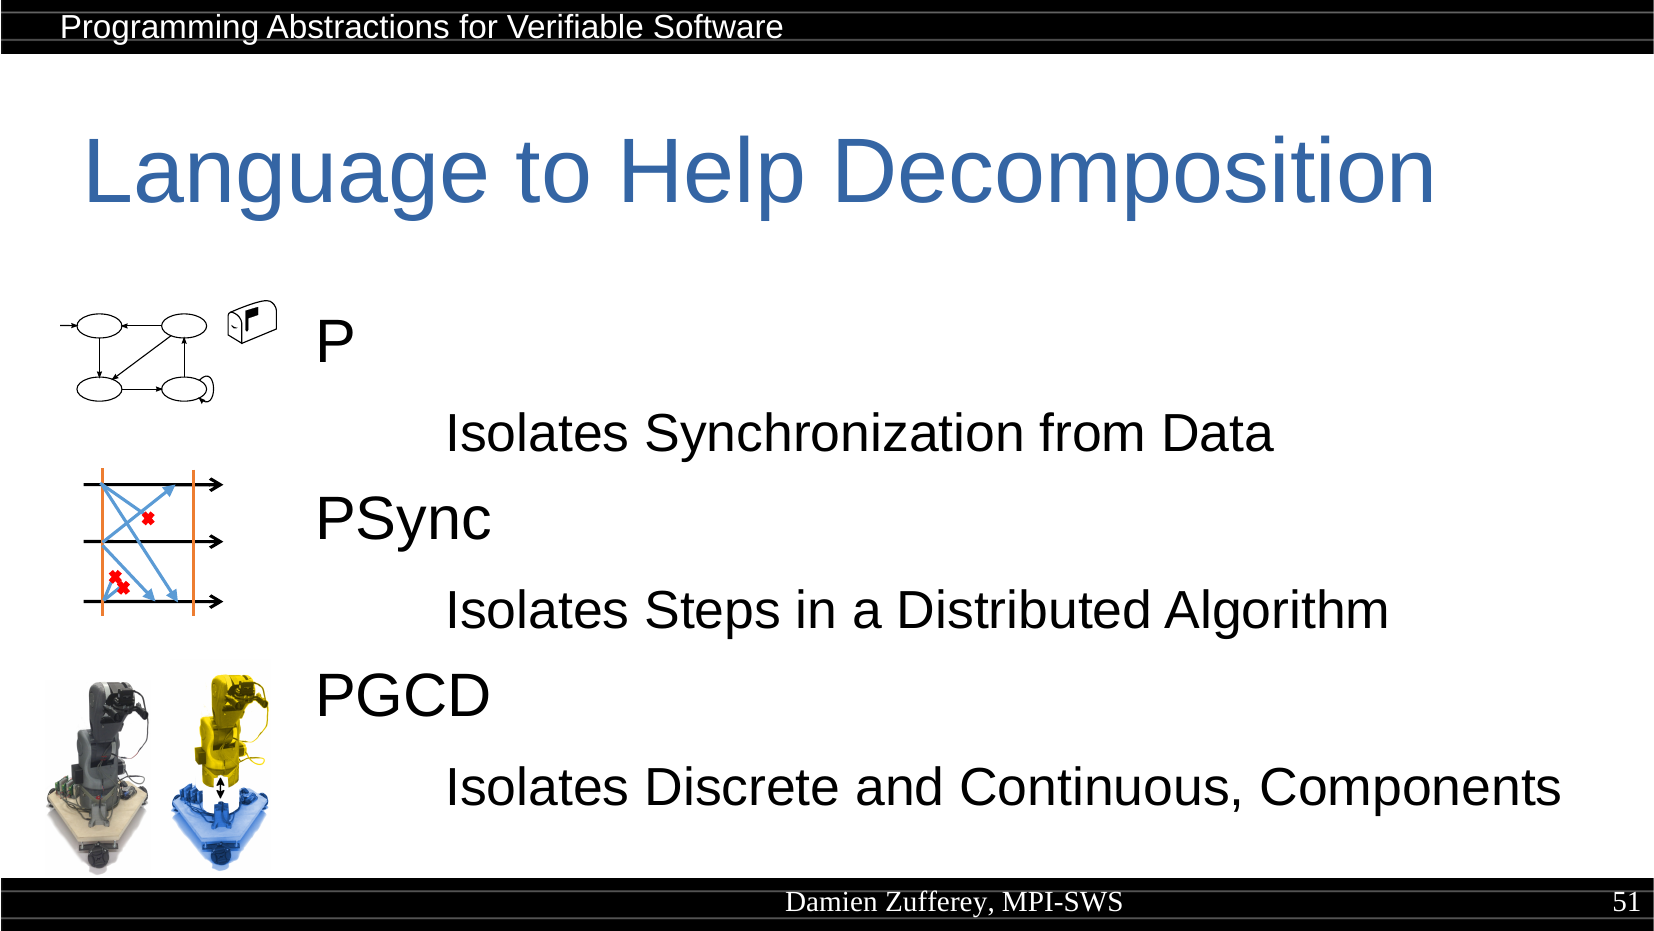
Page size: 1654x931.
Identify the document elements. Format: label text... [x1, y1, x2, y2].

title Language to Help Decomposition [82, 92, 1571, 249]
picture [60, 313, 215, 405]
list P Isolates Synchronization from Data PSync Isolates Steps in a Distributed Algorithm PGCD Isolates Discrete and Continuous, Components [315, 307, 1571, 861]
picture [45, 680, 151, 876]
picture [1, 878, 1654, 931]
text_box [143, 512, 154, 524]
picture [170, 659, 271, 872]
picture [227, 300, 277, 345]
text_box [110, 571, 129, 594]
picture [1, 0, 1654, 54]
